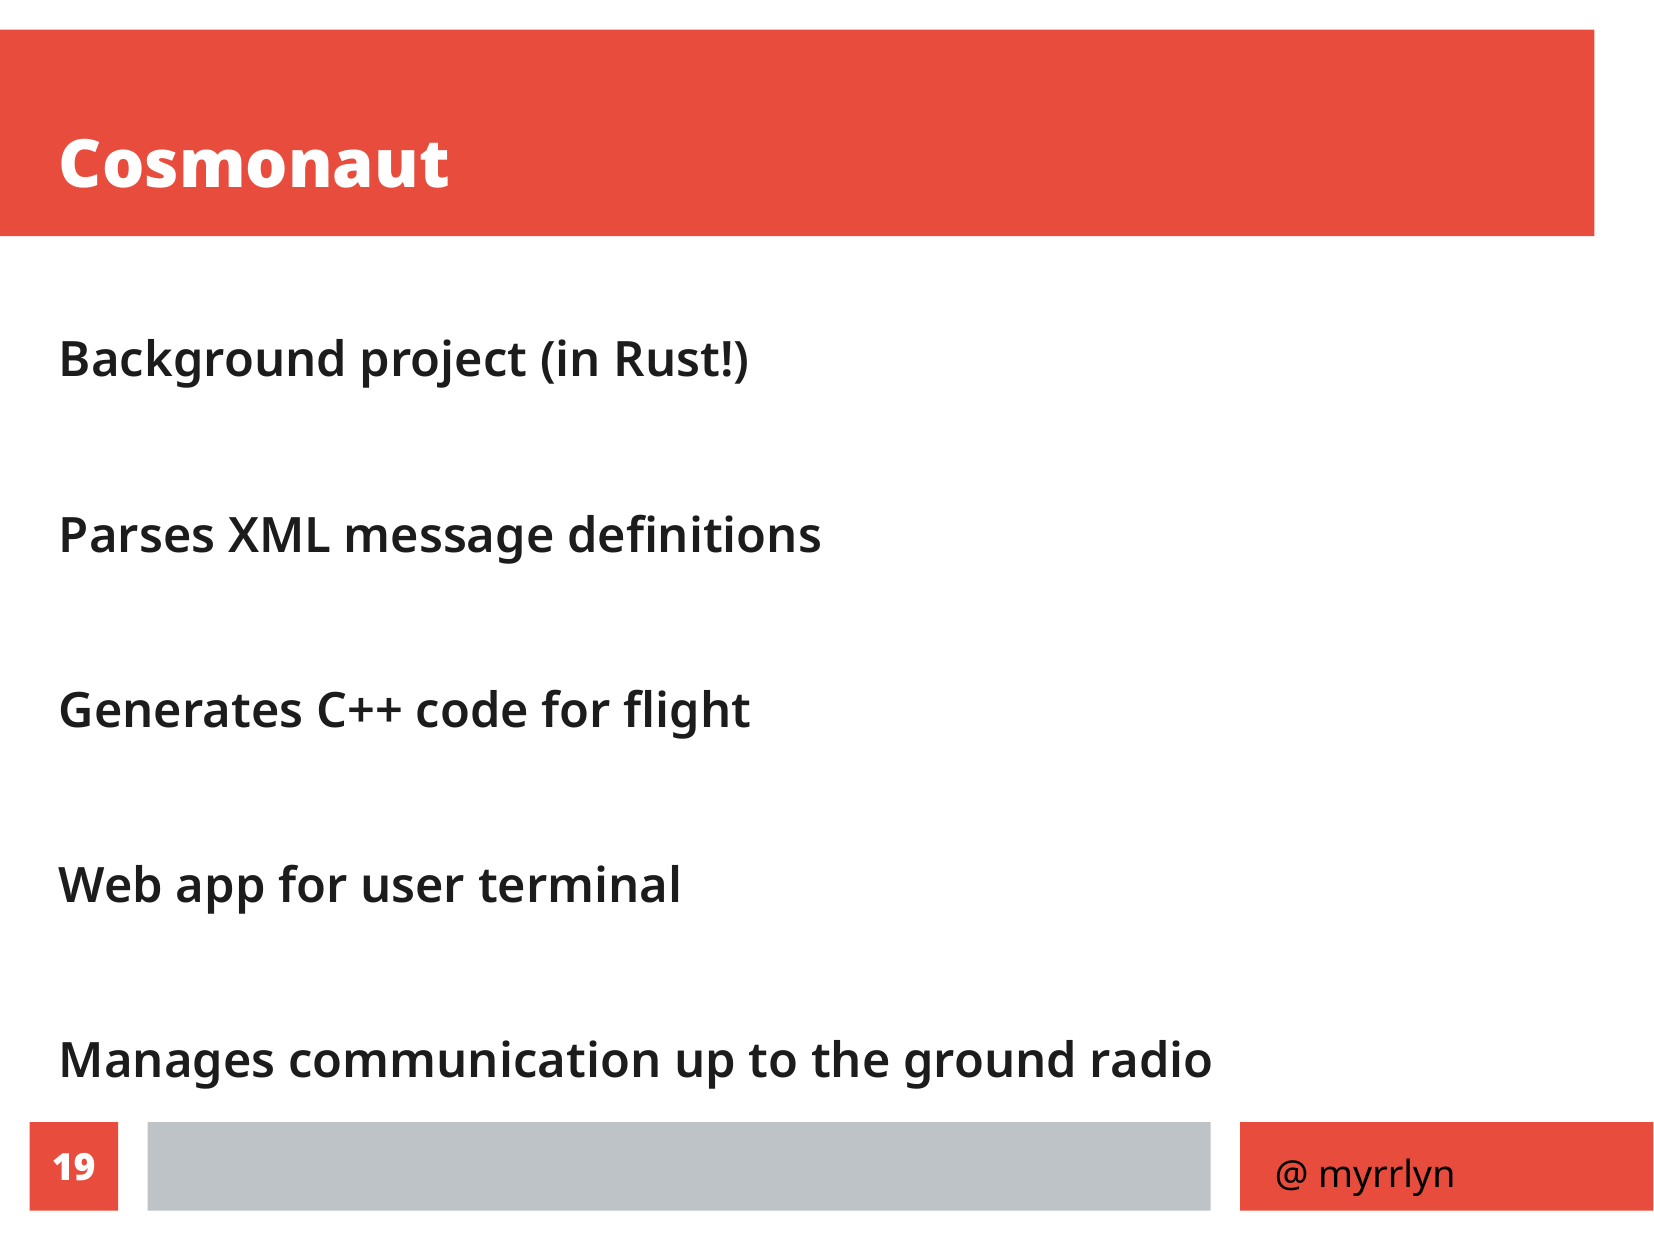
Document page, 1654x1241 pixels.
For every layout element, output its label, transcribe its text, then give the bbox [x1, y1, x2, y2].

list Background project (in Rust!) Parses XML message definitions Generates C++ code for flight Web app for user terminal Manages communication up to the ground radio [59, 324, 1565, 1093]
title Cosmonaut [59, 59, 1595, 207]
text_box @ myrrlyn [1260, 1140, 1636, 1202]
